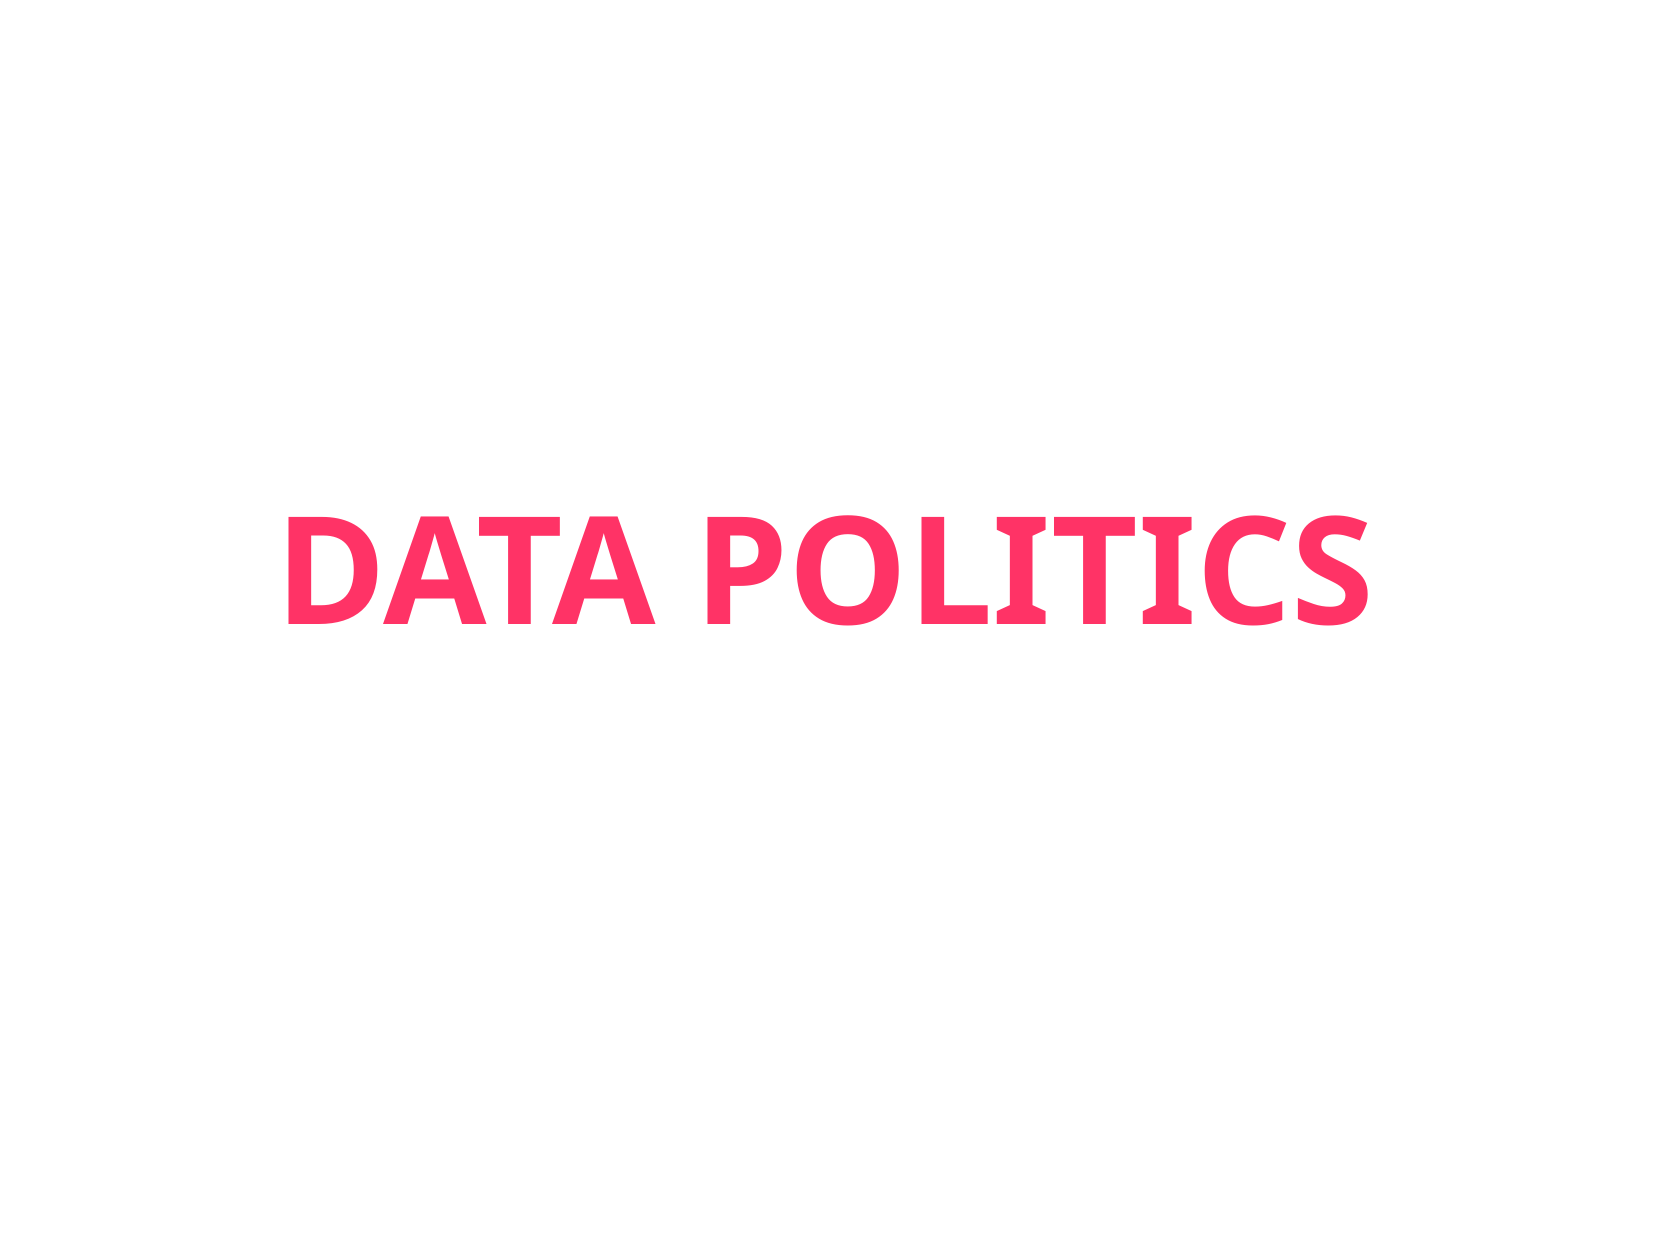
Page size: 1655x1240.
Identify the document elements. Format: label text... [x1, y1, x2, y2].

text_box DATA POLITICS [150, 457, 1501, 809]
